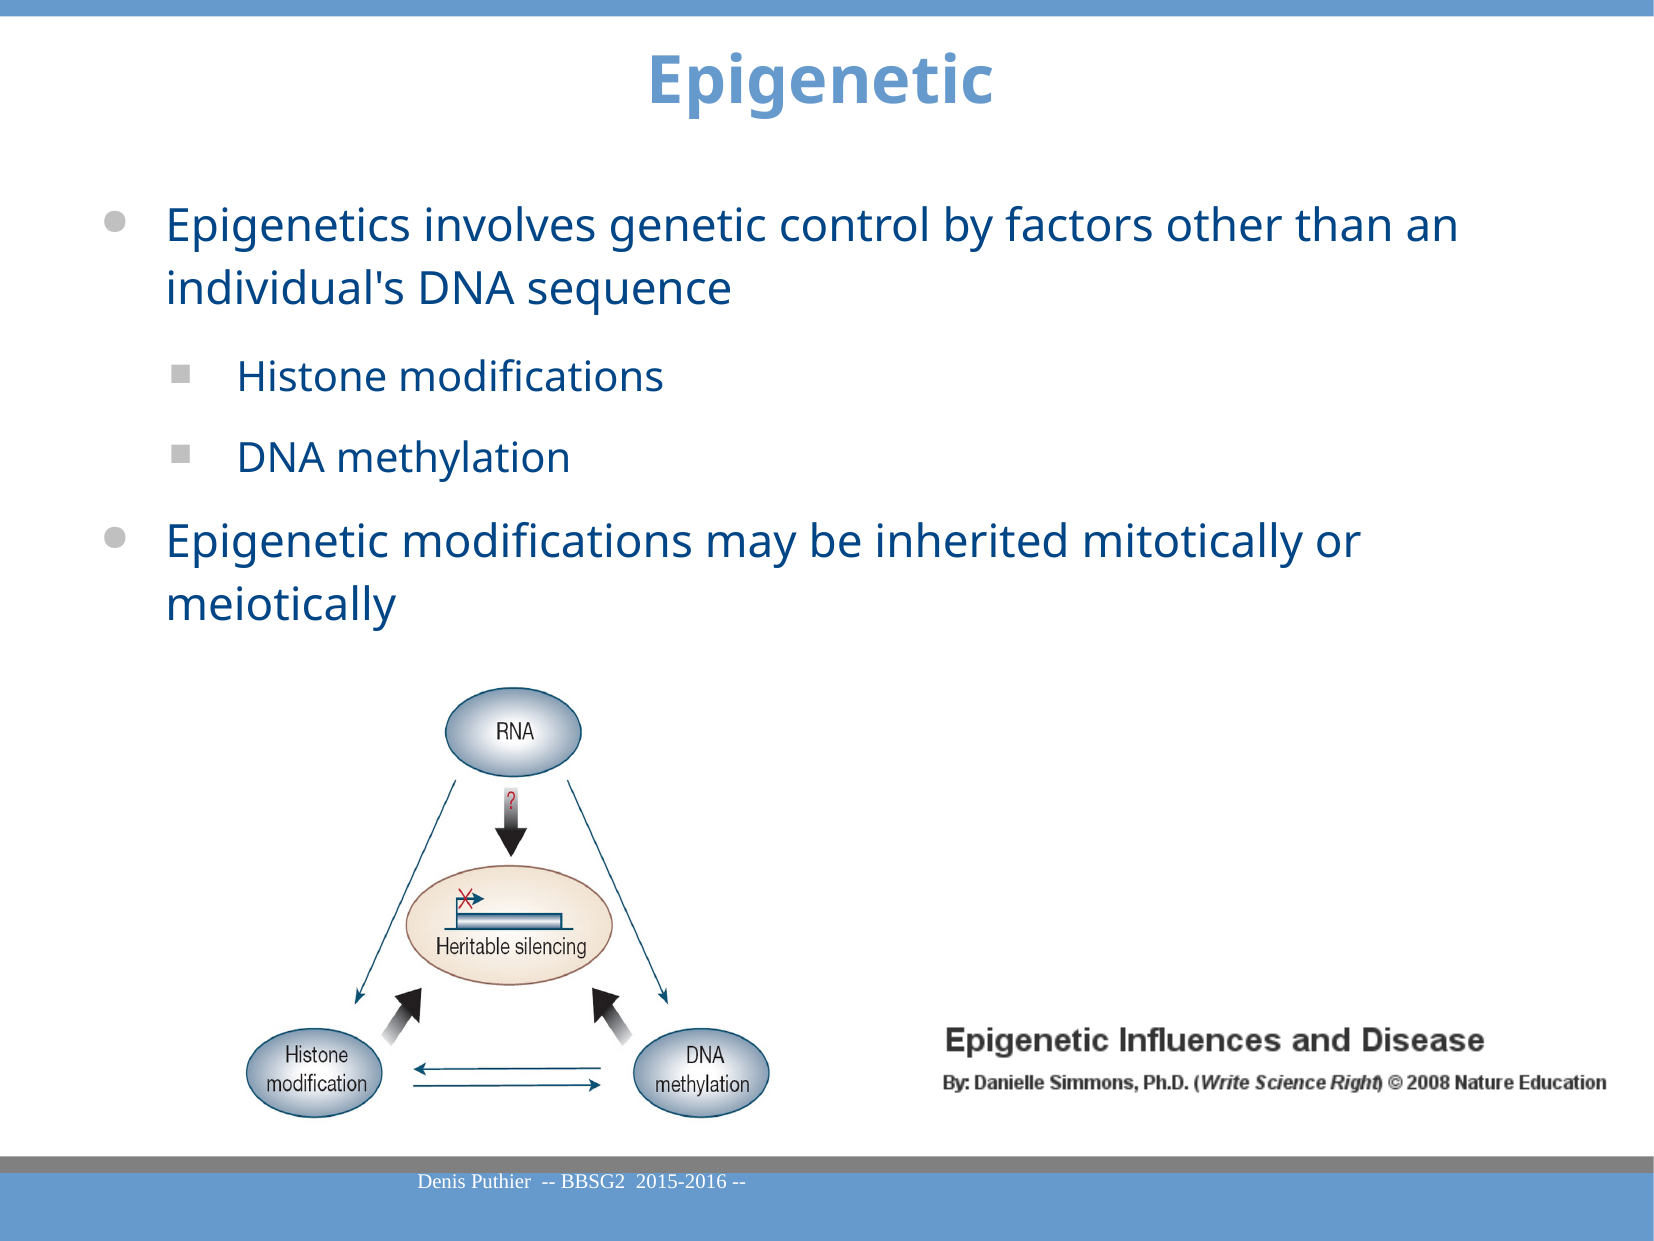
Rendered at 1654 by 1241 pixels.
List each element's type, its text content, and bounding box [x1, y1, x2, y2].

picture [236, 668, 775, 1141]
title Epigenetic [76, 2, 1565, 154]
list Epigenetics involves genetic control by factors other than an individual's DNA sequence Histone modifications DNA methylation Epigenetic modifications may be inherited mitotically or meiotically [82, 192, 1538, 912]
picture [930, 1015, 1636, 1096]
